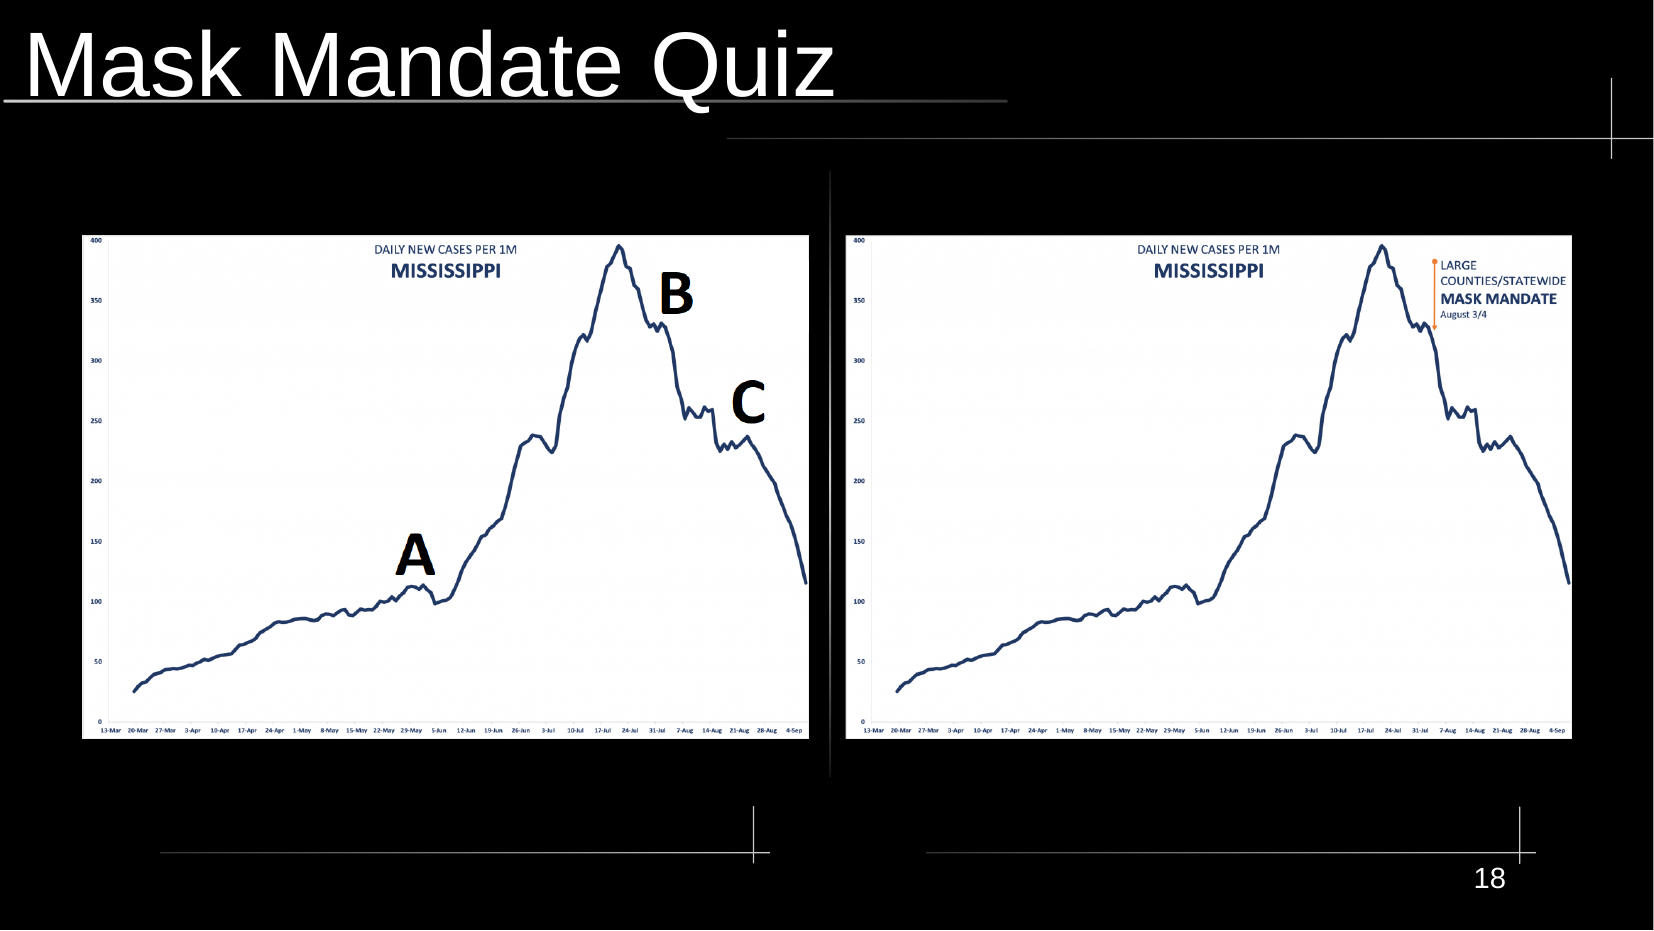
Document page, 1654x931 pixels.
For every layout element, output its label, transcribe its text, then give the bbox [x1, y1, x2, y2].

title Mask Mandate Quiz [23, 11, 1589, 119]
picture [845, 235, 1572, 739]
picture [82, 235, 809, 739]
